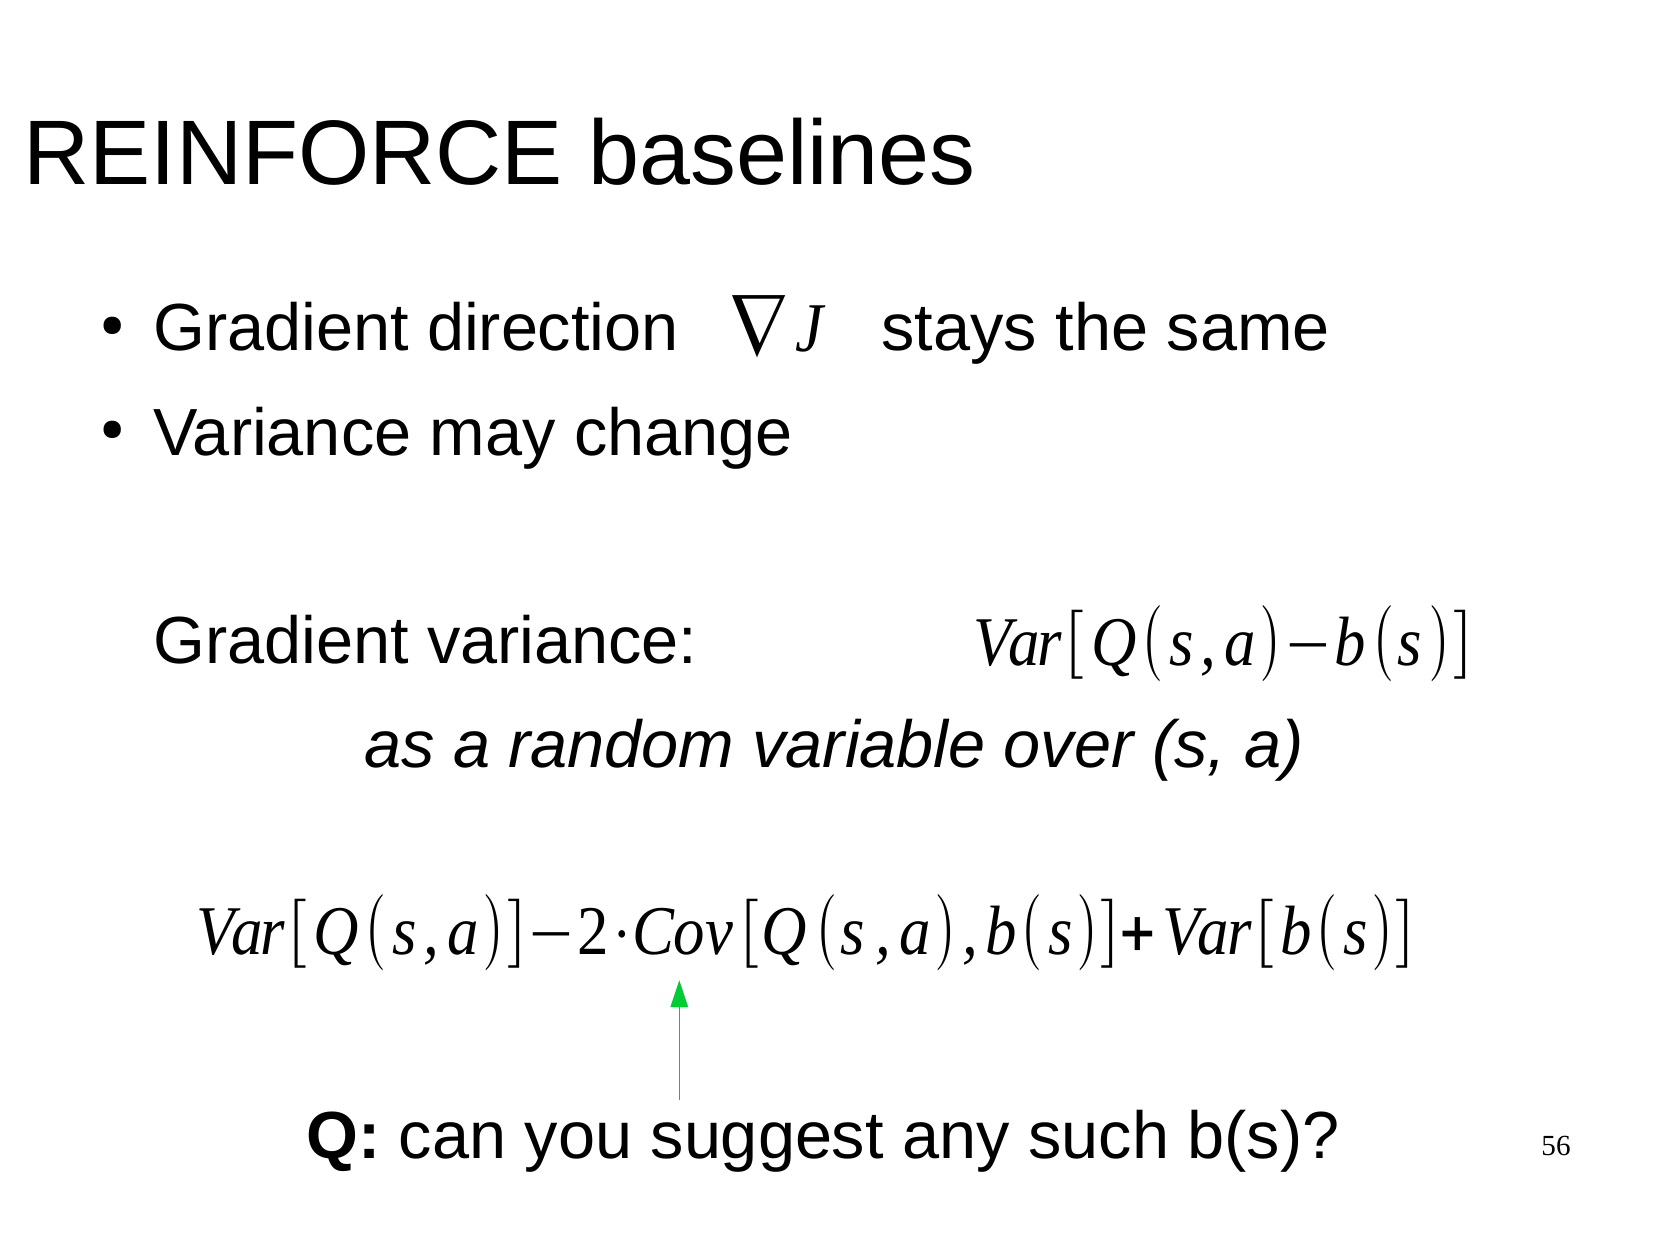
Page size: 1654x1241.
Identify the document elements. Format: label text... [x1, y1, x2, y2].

chart [957, 599, 1484, 684]
chart [712, 290, 845, 368]
text_box Q: can you suggest any such b(s)? [166, 1090, 1481, 1217]
chart [180, 888, 1429, 973]
title REINFORCE baselines [23, 49, 1512, 257]
list Gradient direction stays the same Variance may change Gradient variance: as a random variable over (s, a) [82, 290, 1571, 1186]
